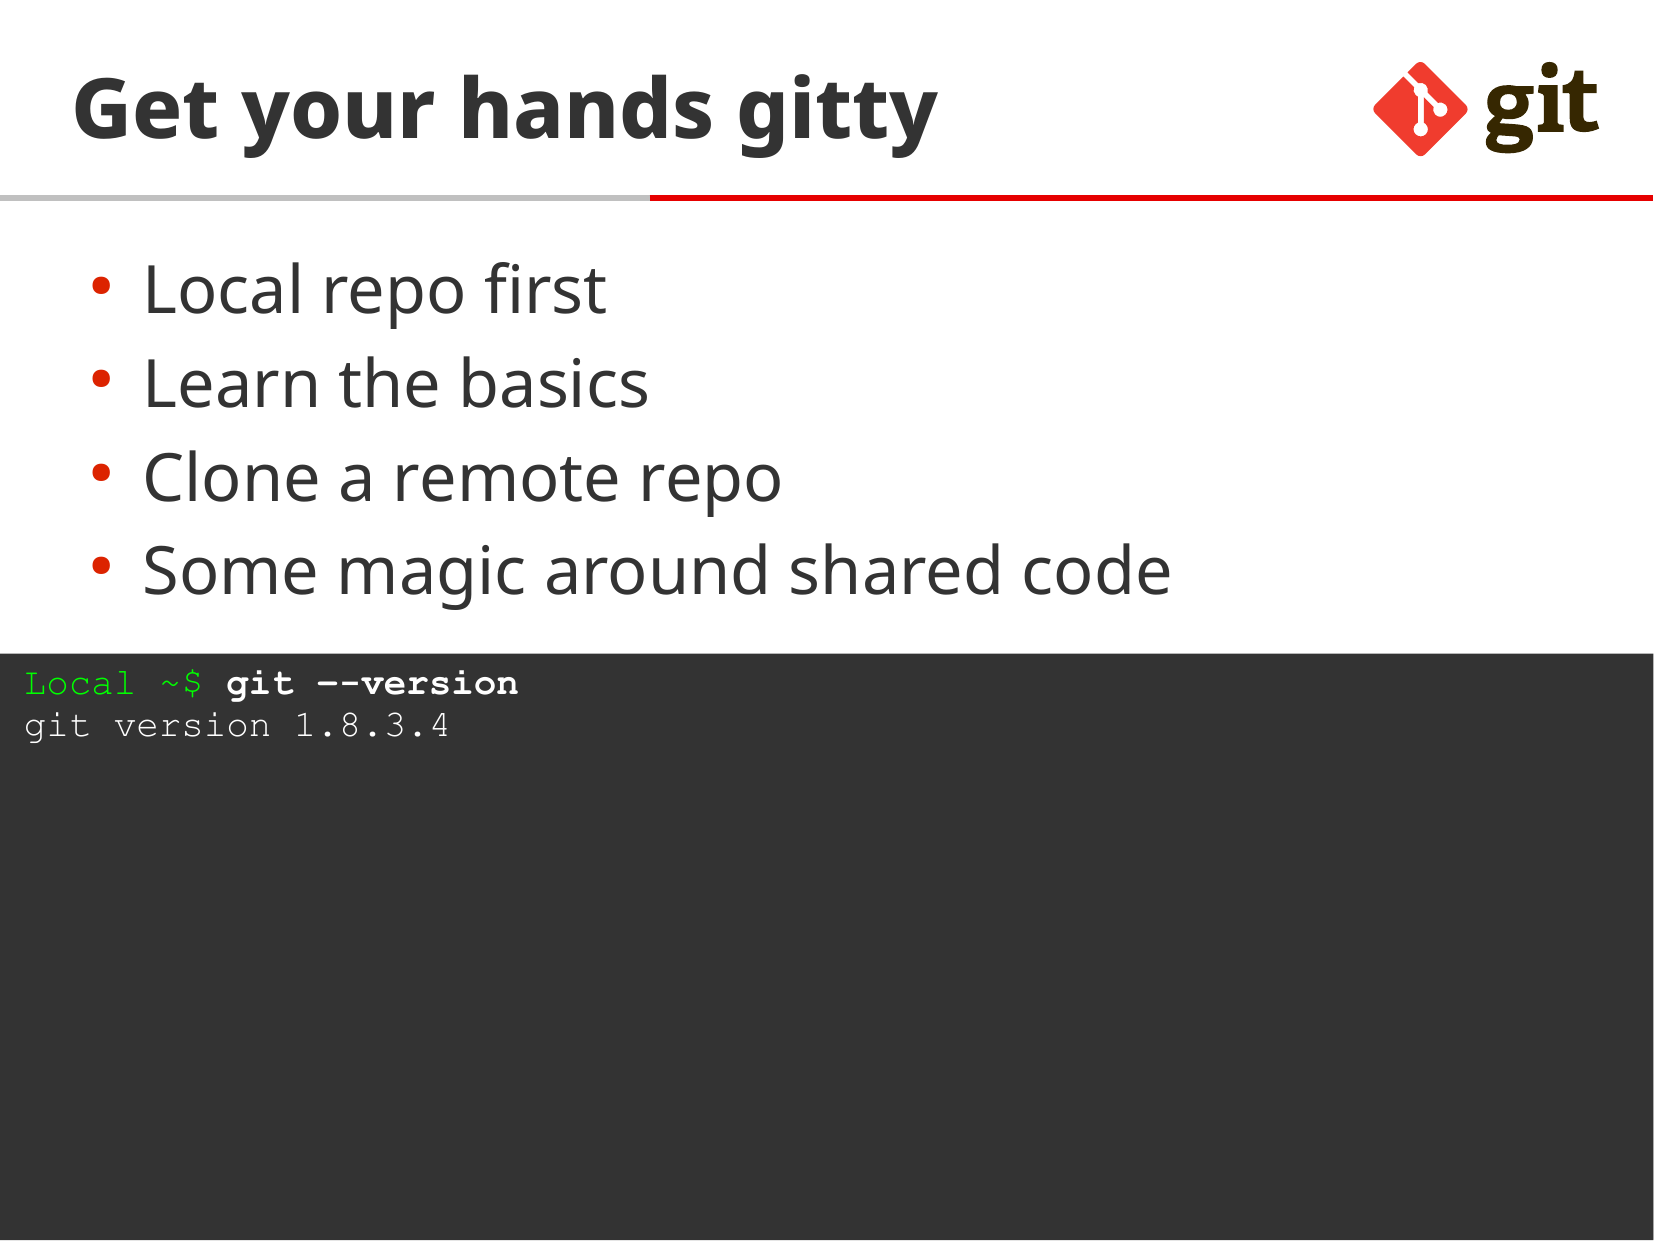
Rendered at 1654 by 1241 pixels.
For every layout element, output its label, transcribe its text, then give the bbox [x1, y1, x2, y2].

title Get your hands gitty [56, 36, 1546, 175]
list Local repo first Learn the basics Clone a remote repo Some magic around shared code [56, 239, 1595, 653]
text_box Local ~$ git –-version git version 1.8.3.4 [0, 653, 1654, 1241]
